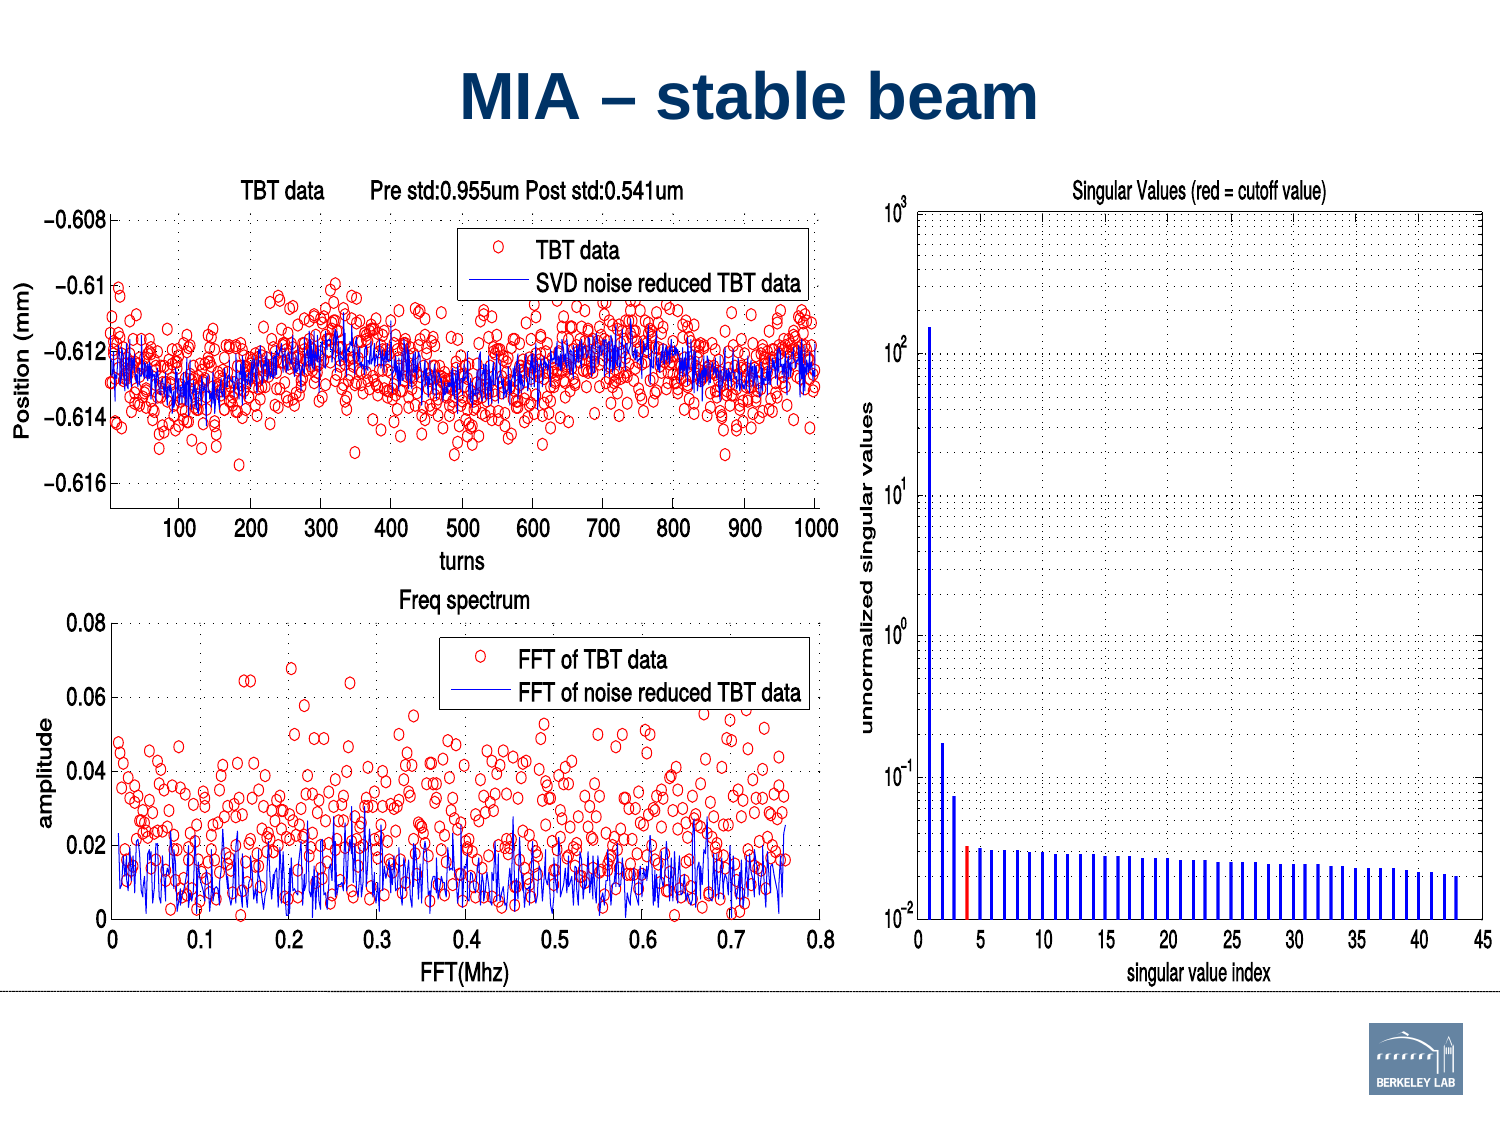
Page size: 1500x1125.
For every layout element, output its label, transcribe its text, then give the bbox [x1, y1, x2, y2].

picture [6, 177, 841, 991]
title MIA – stable beam [111, 45, 1389, 141]
picture [855, 177, 1494, 991]
picture [1369, 1023, 1463, 1095]
